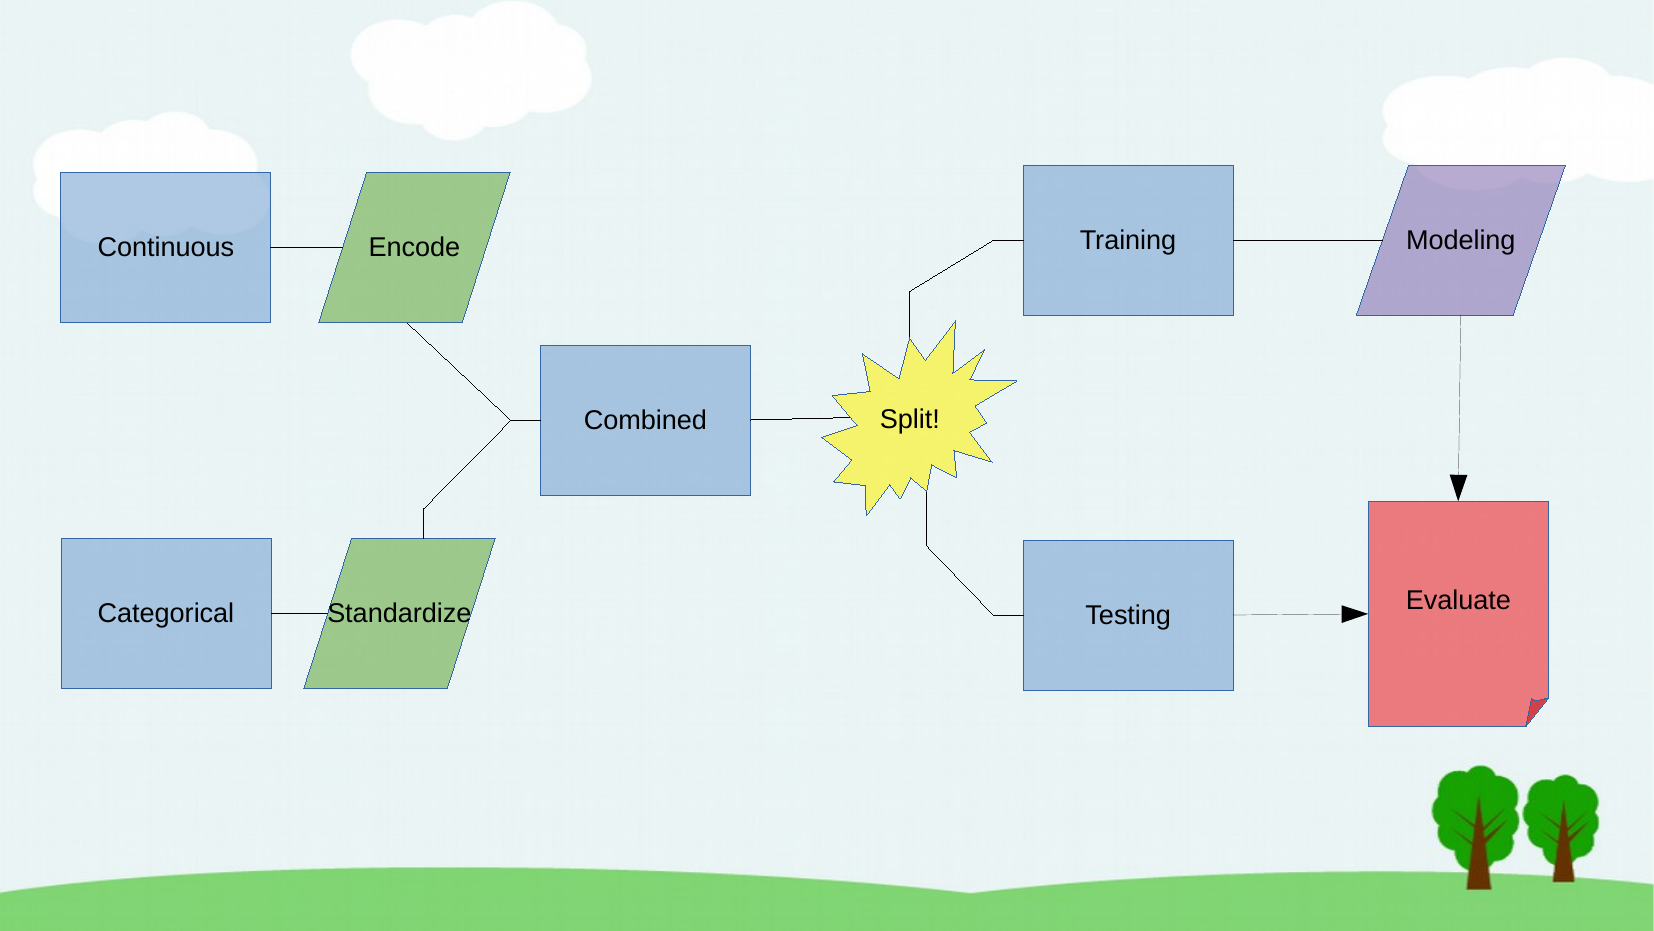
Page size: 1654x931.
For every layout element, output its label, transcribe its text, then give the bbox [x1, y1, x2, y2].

text_box Encode [318, 172, 511, 323]
text_box Evaluate [1368, 501, 1549, 727]
text_box Categorical [61, 538, 272, 689]
text_box Split! [821, 320, 1017, 516]
text_box Standardize [303, 538, 496, 689]
text_box Testing [1023, 540, 1234, 691]
picture [0, 0, 1654, 931]
text_box Training [1023, 165, 1234, 316]
text_box Modeling [1356, 165, 1566, 316]
text_box Continuous [60, 172, 271, 323]
text_box Combined [540, 345, 751, 496]
